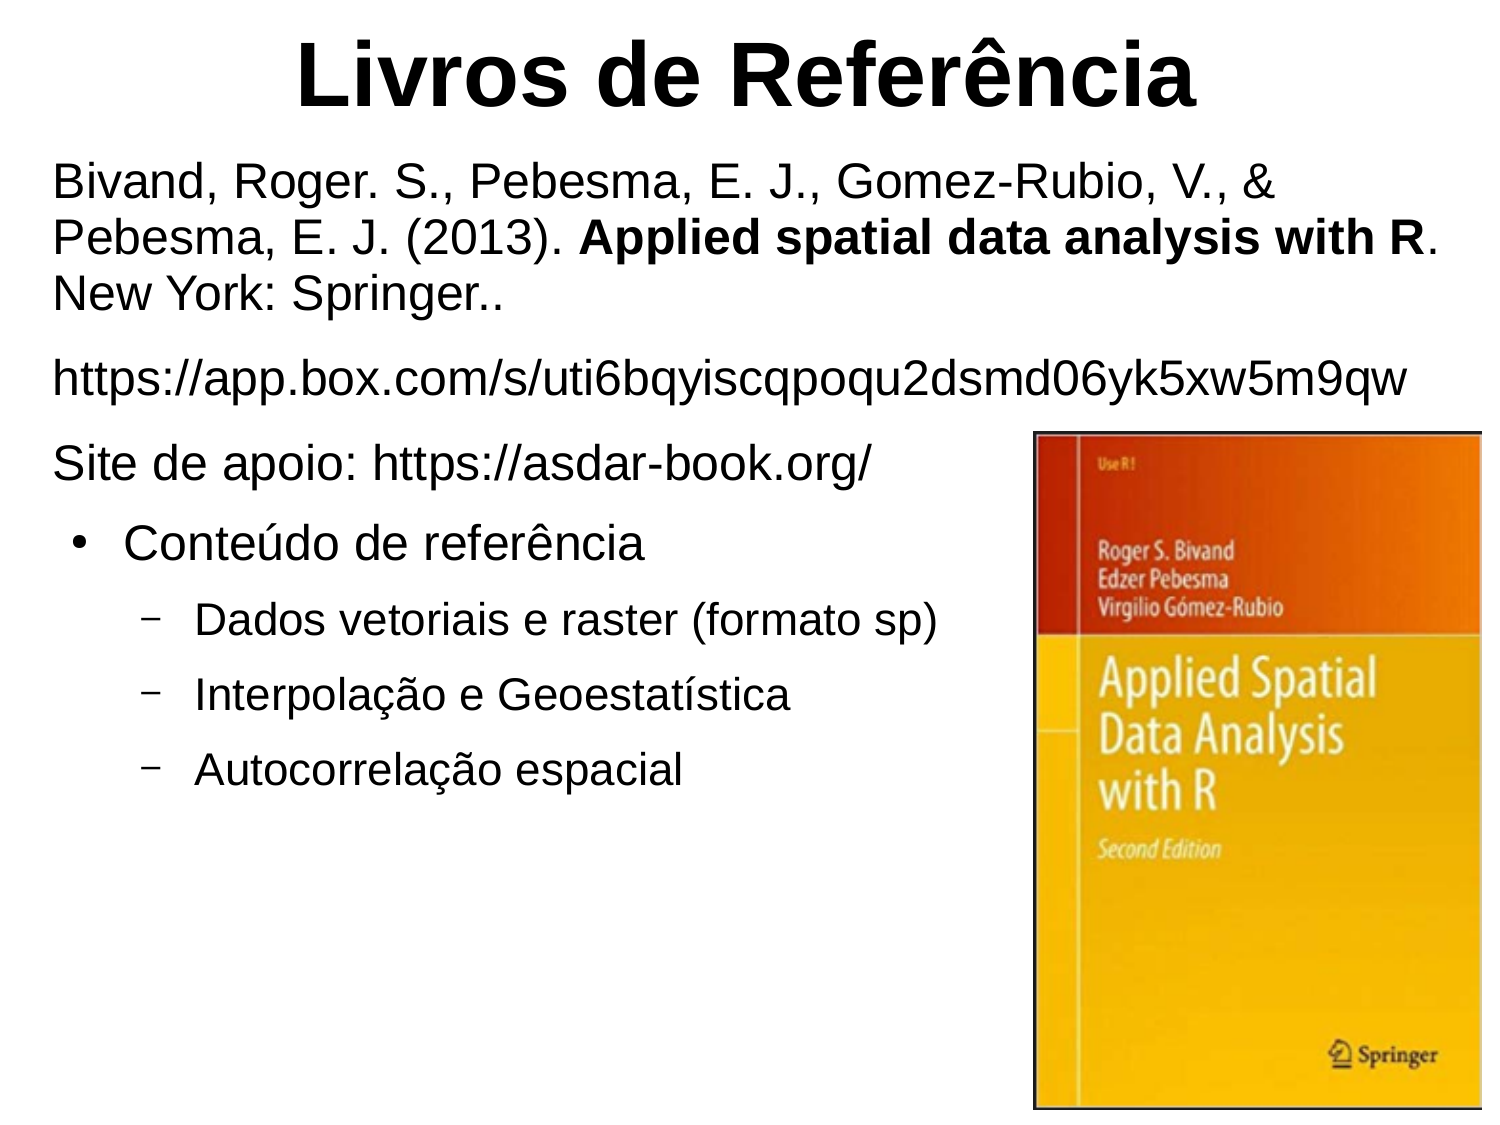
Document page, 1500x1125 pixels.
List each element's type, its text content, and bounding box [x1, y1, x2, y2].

list Bivand, Roger. S., Pebesma, E. J., Gomez-Rubio, V., & Pebesma, E. J. (2013). Applied spatial data analysis with R. New York: Springer.. https://app.box.com/s/uti6bqyiscqpoqu2dsmd06yk5xw5m9qw Site de apoio: https://asdar-book.org/ Conteúdo de referência Dados vetoriais e raster (formato sp) Interpolação e Geoestatística Autocorrelação espacial [52, 153, 1477, 1096]
picture [1033, 431, 1482, 1110]
title Livros de Referência [99, 0, 1394, 153]
